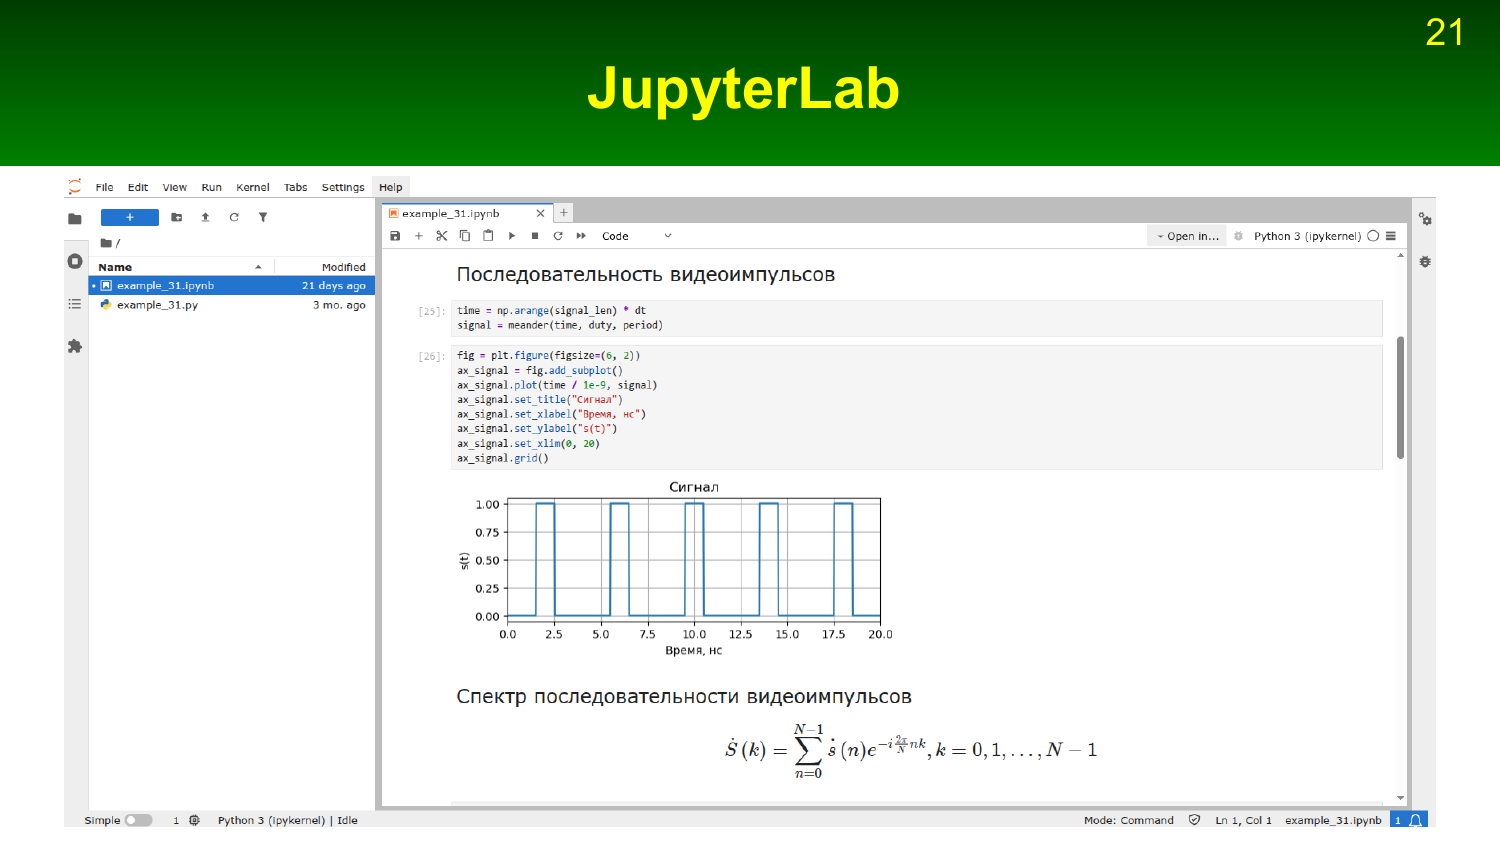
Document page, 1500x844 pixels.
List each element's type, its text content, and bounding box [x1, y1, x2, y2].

picture [64, 176, 1436, 827]
title JupyterLab [11, 5, 1477, 164]
